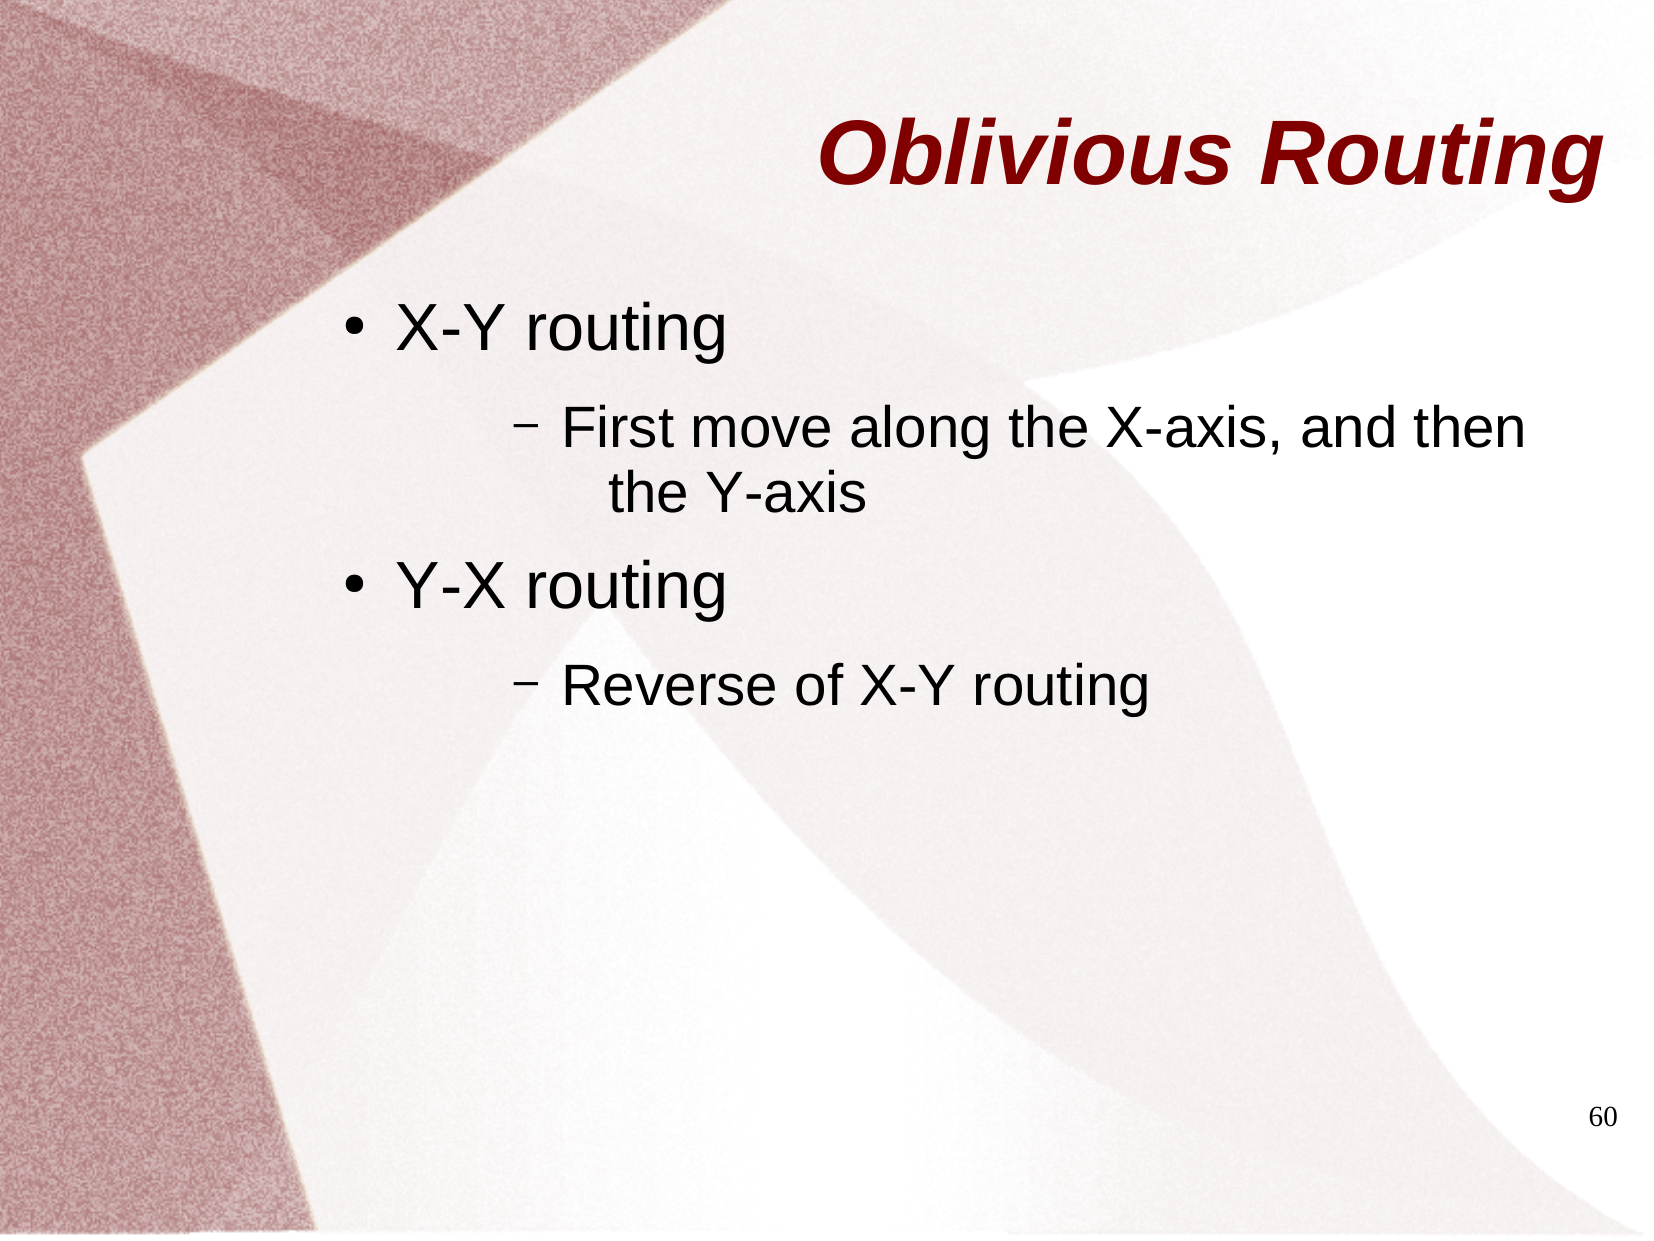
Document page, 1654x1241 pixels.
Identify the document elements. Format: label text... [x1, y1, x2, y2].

list X-Y routing First move along the X-axis, and then the Y-axis Y-X routing Reverse of X-Y routing [324, 290, 1601, 1010]
title Oblivious Routing [596, 49, 1607, 257]
picture [0, 0, 1654, 1241]
